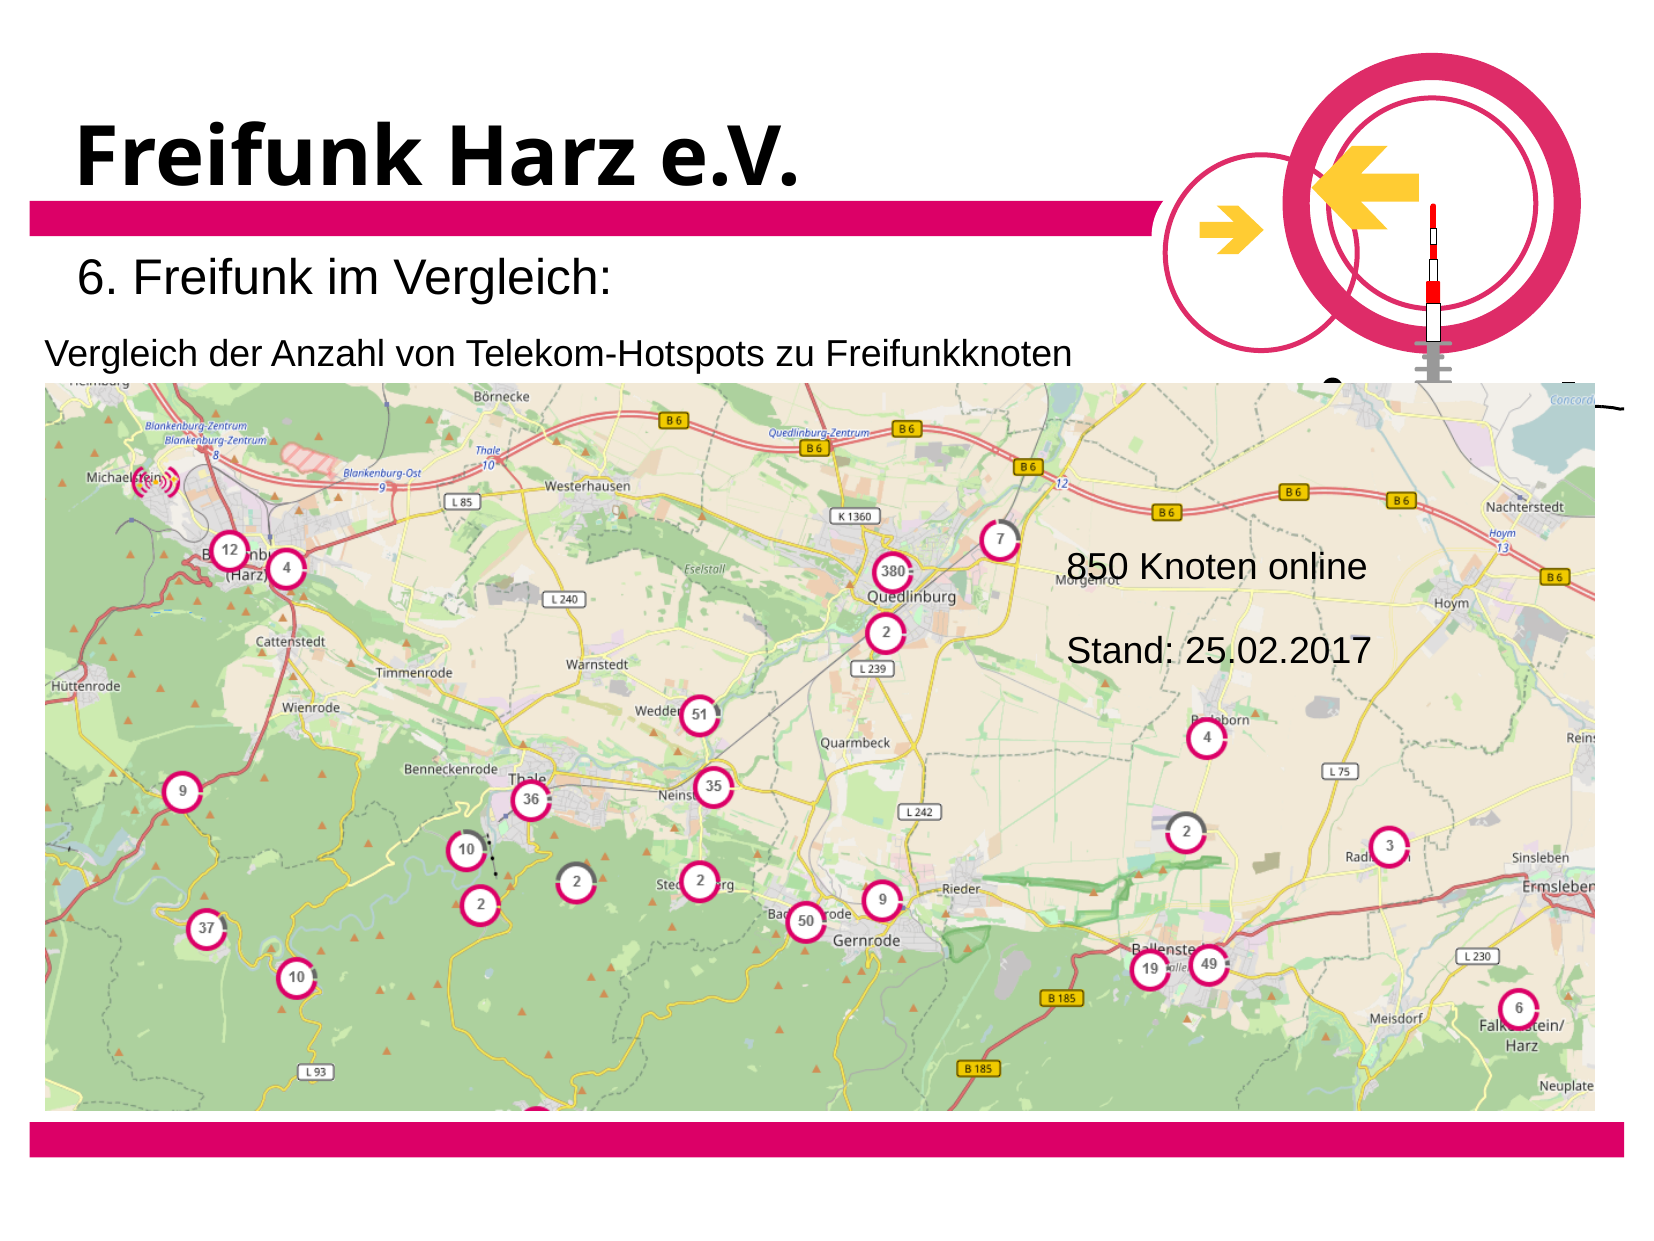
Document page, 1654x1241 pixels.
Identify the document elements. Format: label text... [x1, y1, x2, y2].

text_box 850 Knoten online Stand: 25.02.2017 [1051, 538, 1388, 680]
picture [45, 383, 1595, 1111]
subtitle 6. Freifunk im Vergleich: [76, 218, 697, 324]
text_box Vergleich der Anzahl von Telekom-Hotspots zu Freifunkknoten [29, 324, 1123, 916]
